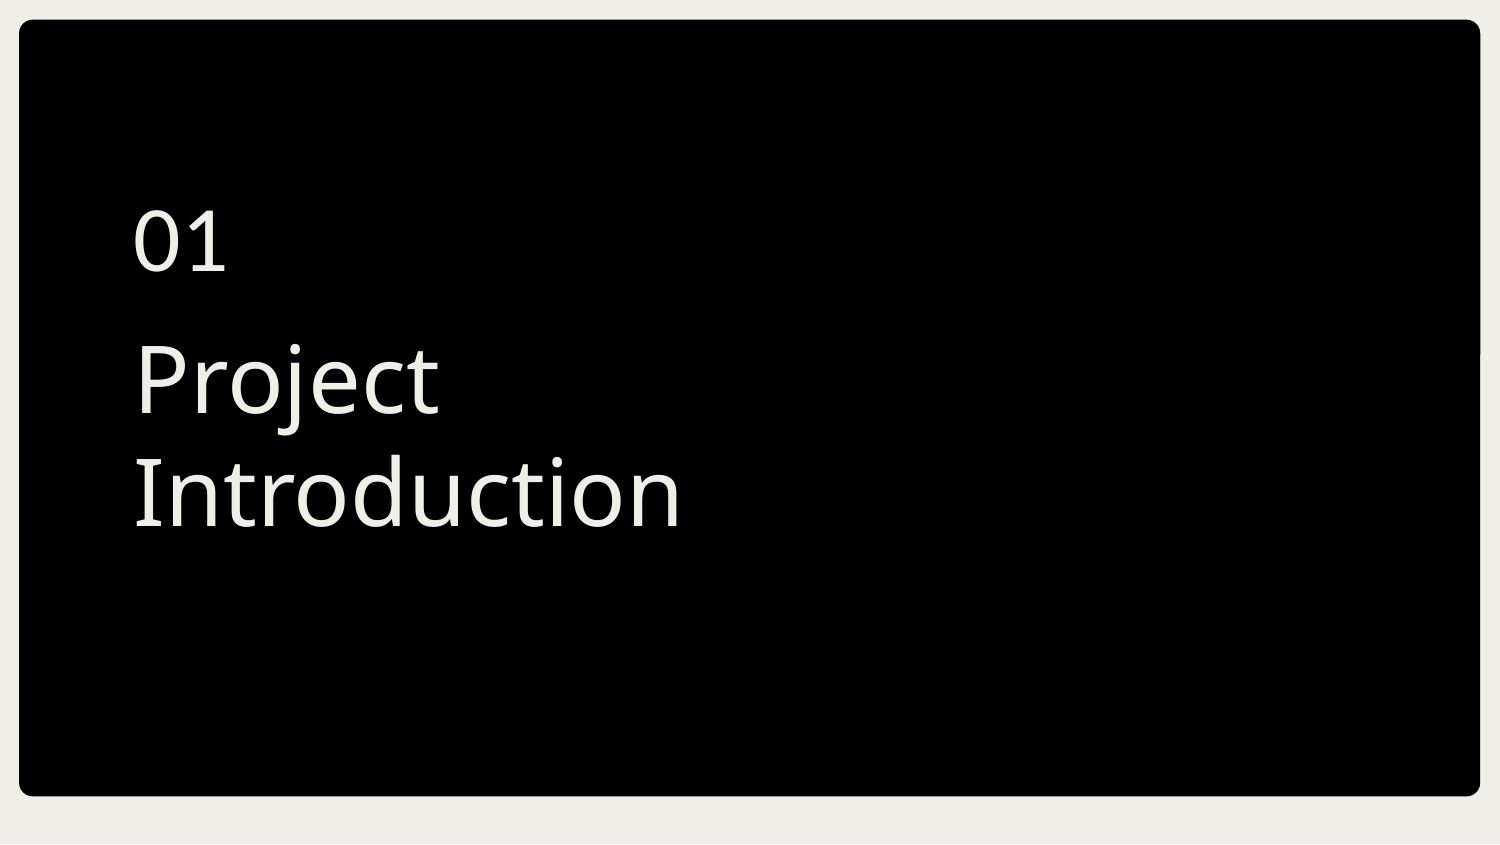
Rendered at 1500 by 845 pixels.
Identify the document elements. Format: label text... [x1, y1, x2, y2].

title Project Introduction [118, 304, 797, 563]
title 01 [118, 161, 322, 305]
